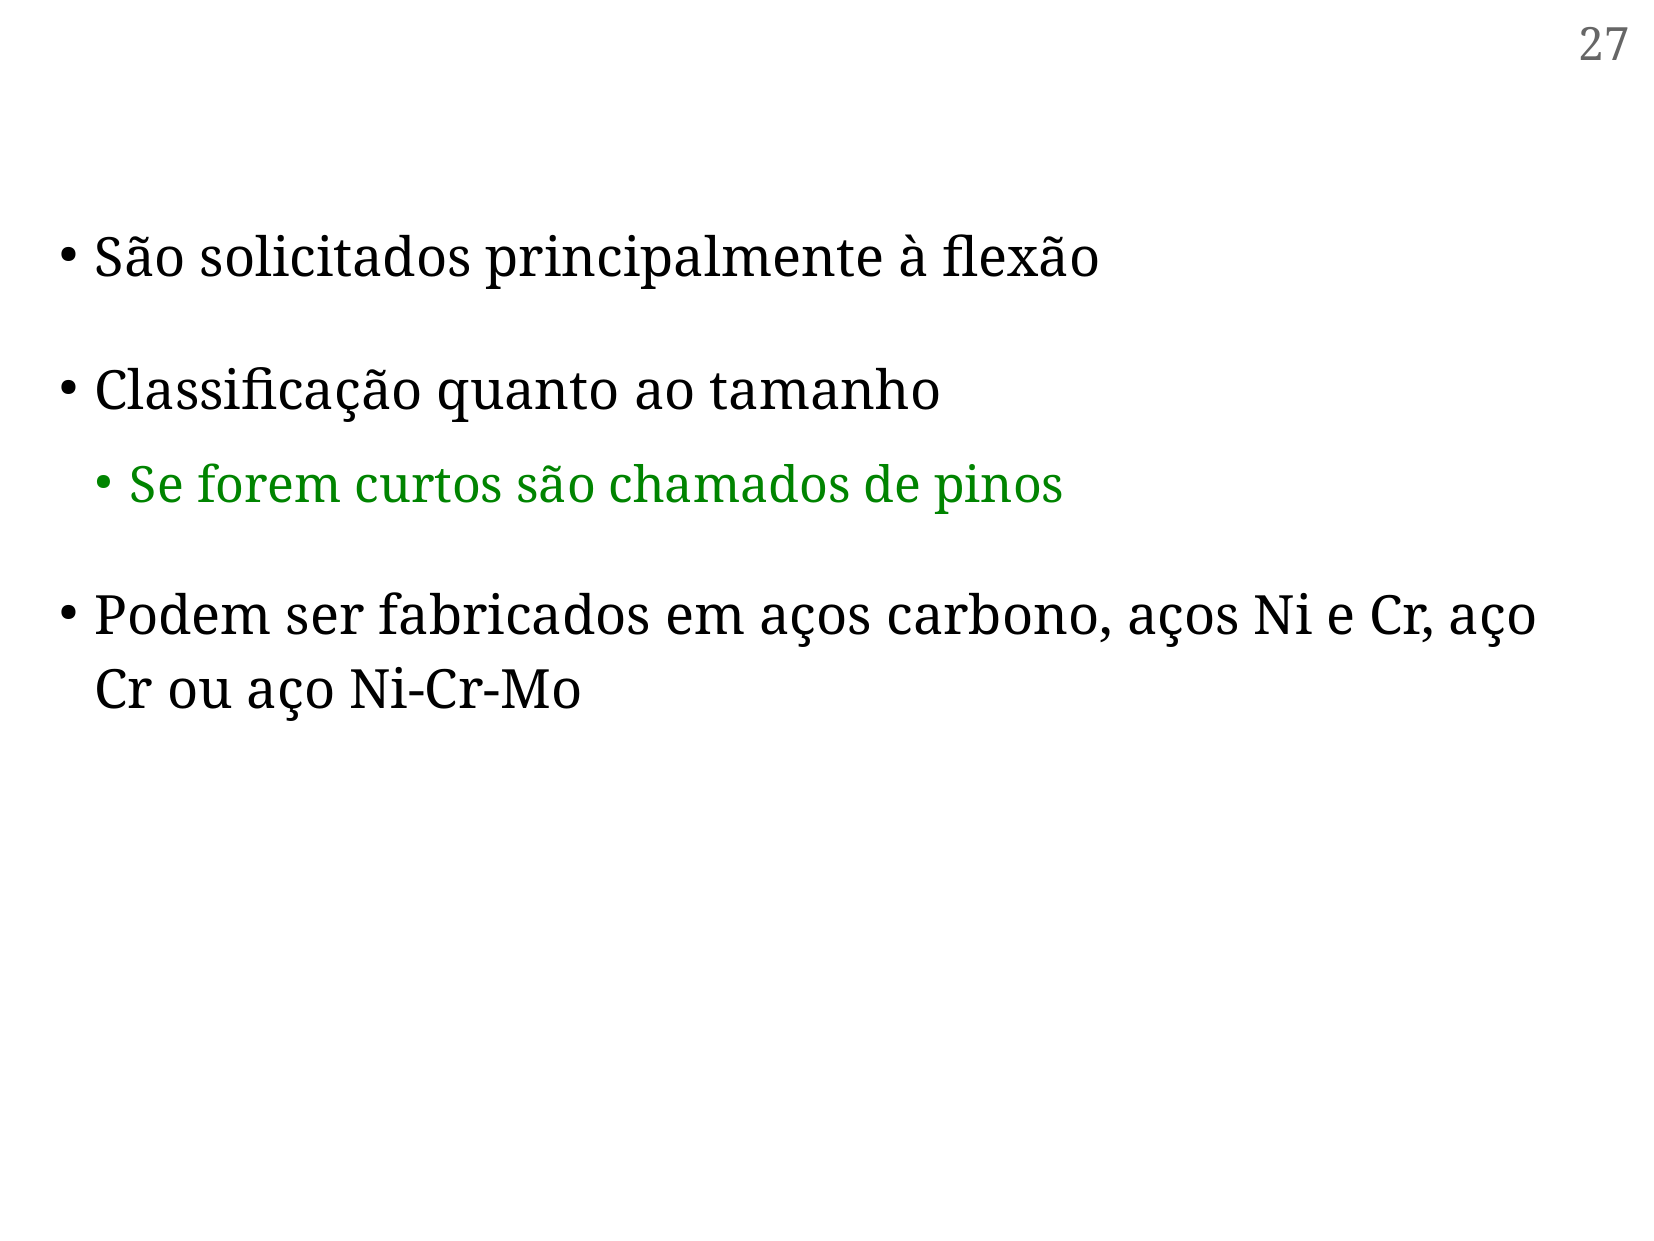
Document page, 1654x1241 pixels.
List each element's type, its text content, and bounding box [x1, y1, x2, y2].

list São solicitados principalmente à flexão Classificação quanto ao tamanho Se forem curtos são chamados de pinos Podem ser fabricados em aços carbono, aços Ni e Cr, aço Cr ou aço Ni-Cr-Mo [59, 218, 1595, 1211]
